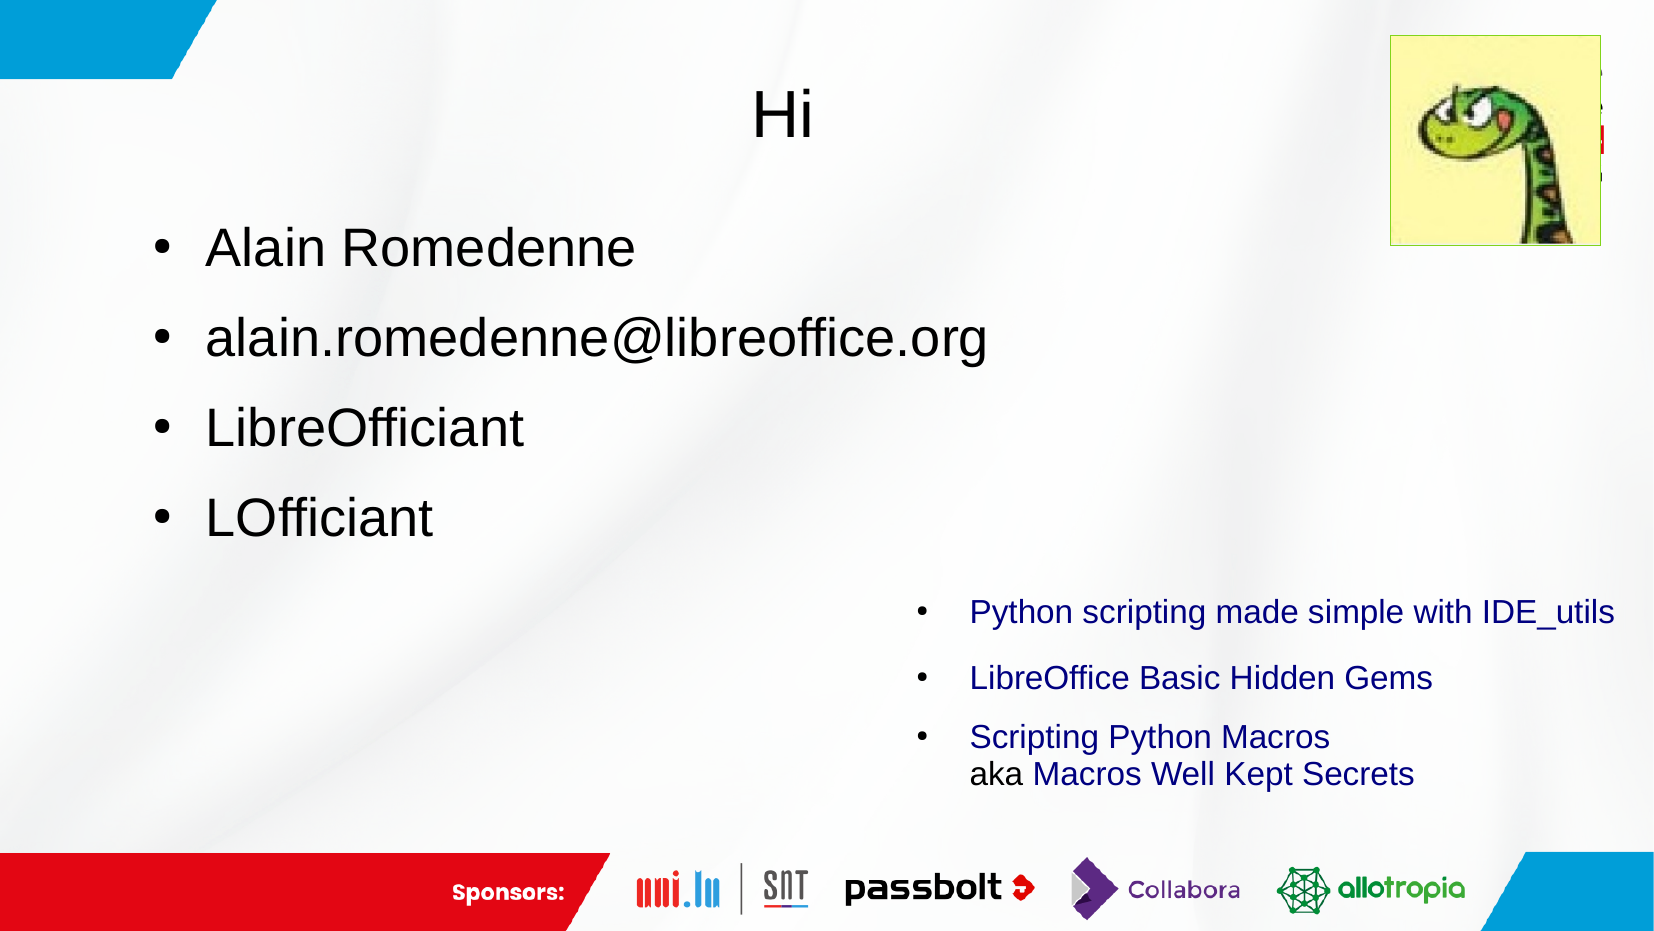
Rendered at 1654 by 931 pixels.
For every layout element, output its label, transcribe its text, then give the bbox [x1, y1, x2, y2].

list Python scripting made simple with IDE_utils LibreOffice Basic Hidden Gems Scripting Python Macros aka Macros Well Kept Secrets [898, 526, 1654, 806]
picture [0, 0, 1654, 931]
list Alain Romedenne alain.romedenne@libreoffice.org LibreOfficiant LOfficiant [135, 217, 1100, 598]
title Hi [206, 37, 1359, 193]
